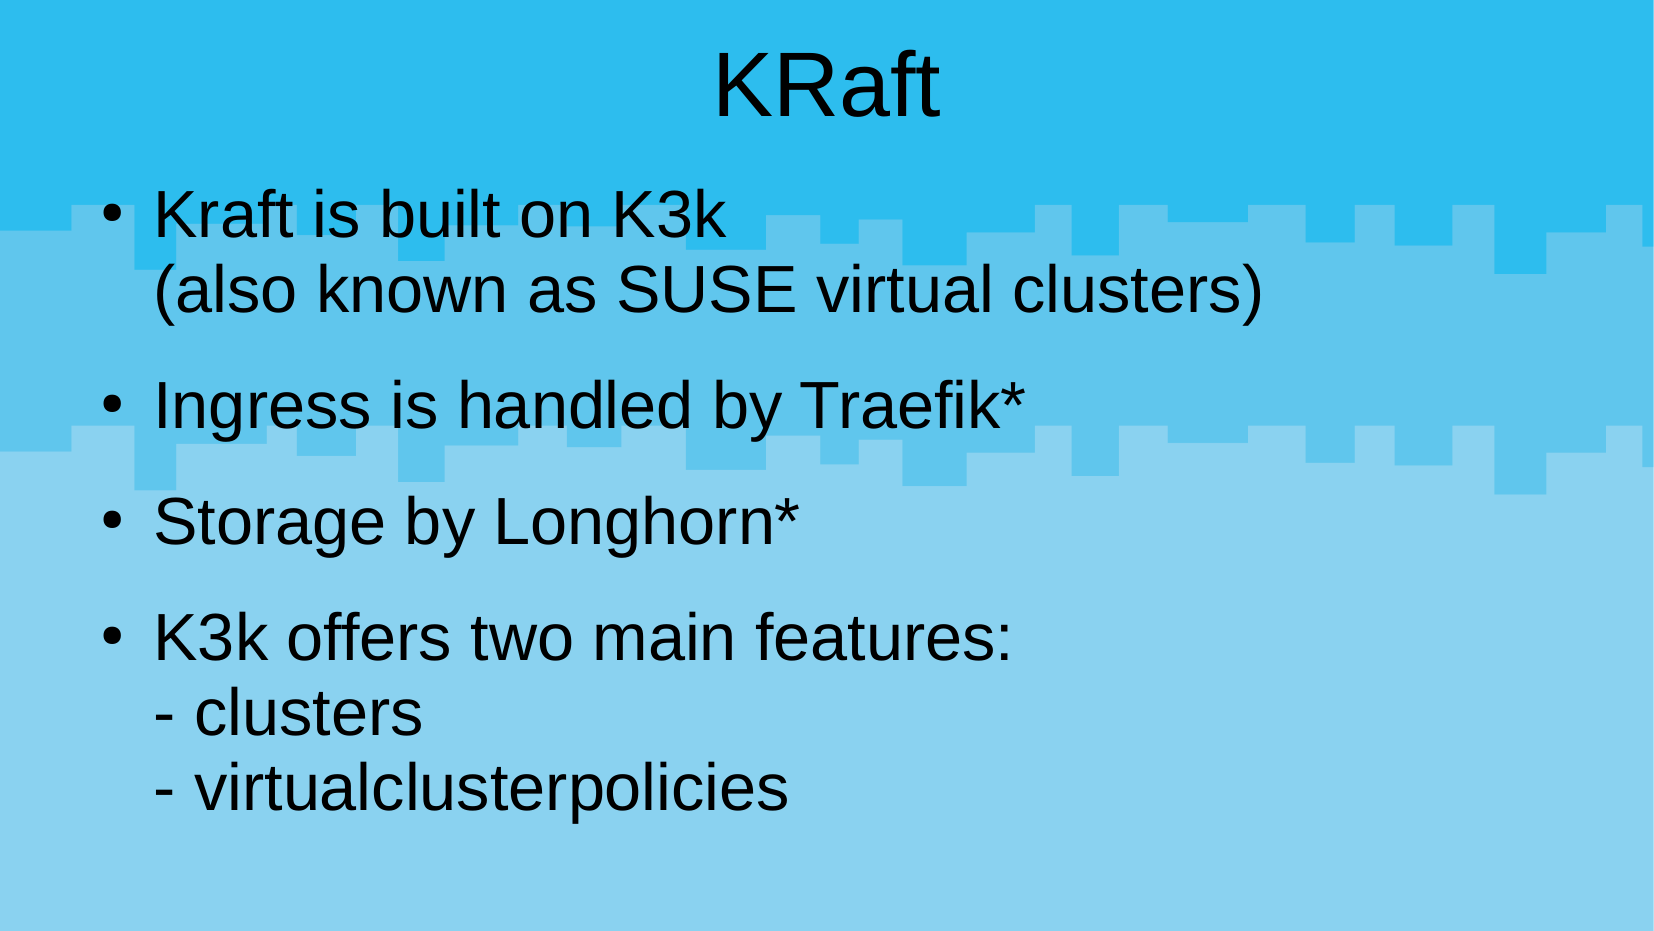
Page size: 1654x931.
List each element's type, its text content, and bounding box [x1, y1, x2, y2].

title KRaft [82, 7, 1571, 163]
picture [0, 0, 1654, 931]
list Kraft is built on K3k (also known as SUSE virtual clusters) Ingress is handled by Traefik* Storage by Longhorn* K3k offers two main features: - clusters - virtualclusterpolicies [82, 177, 1571, 827]
